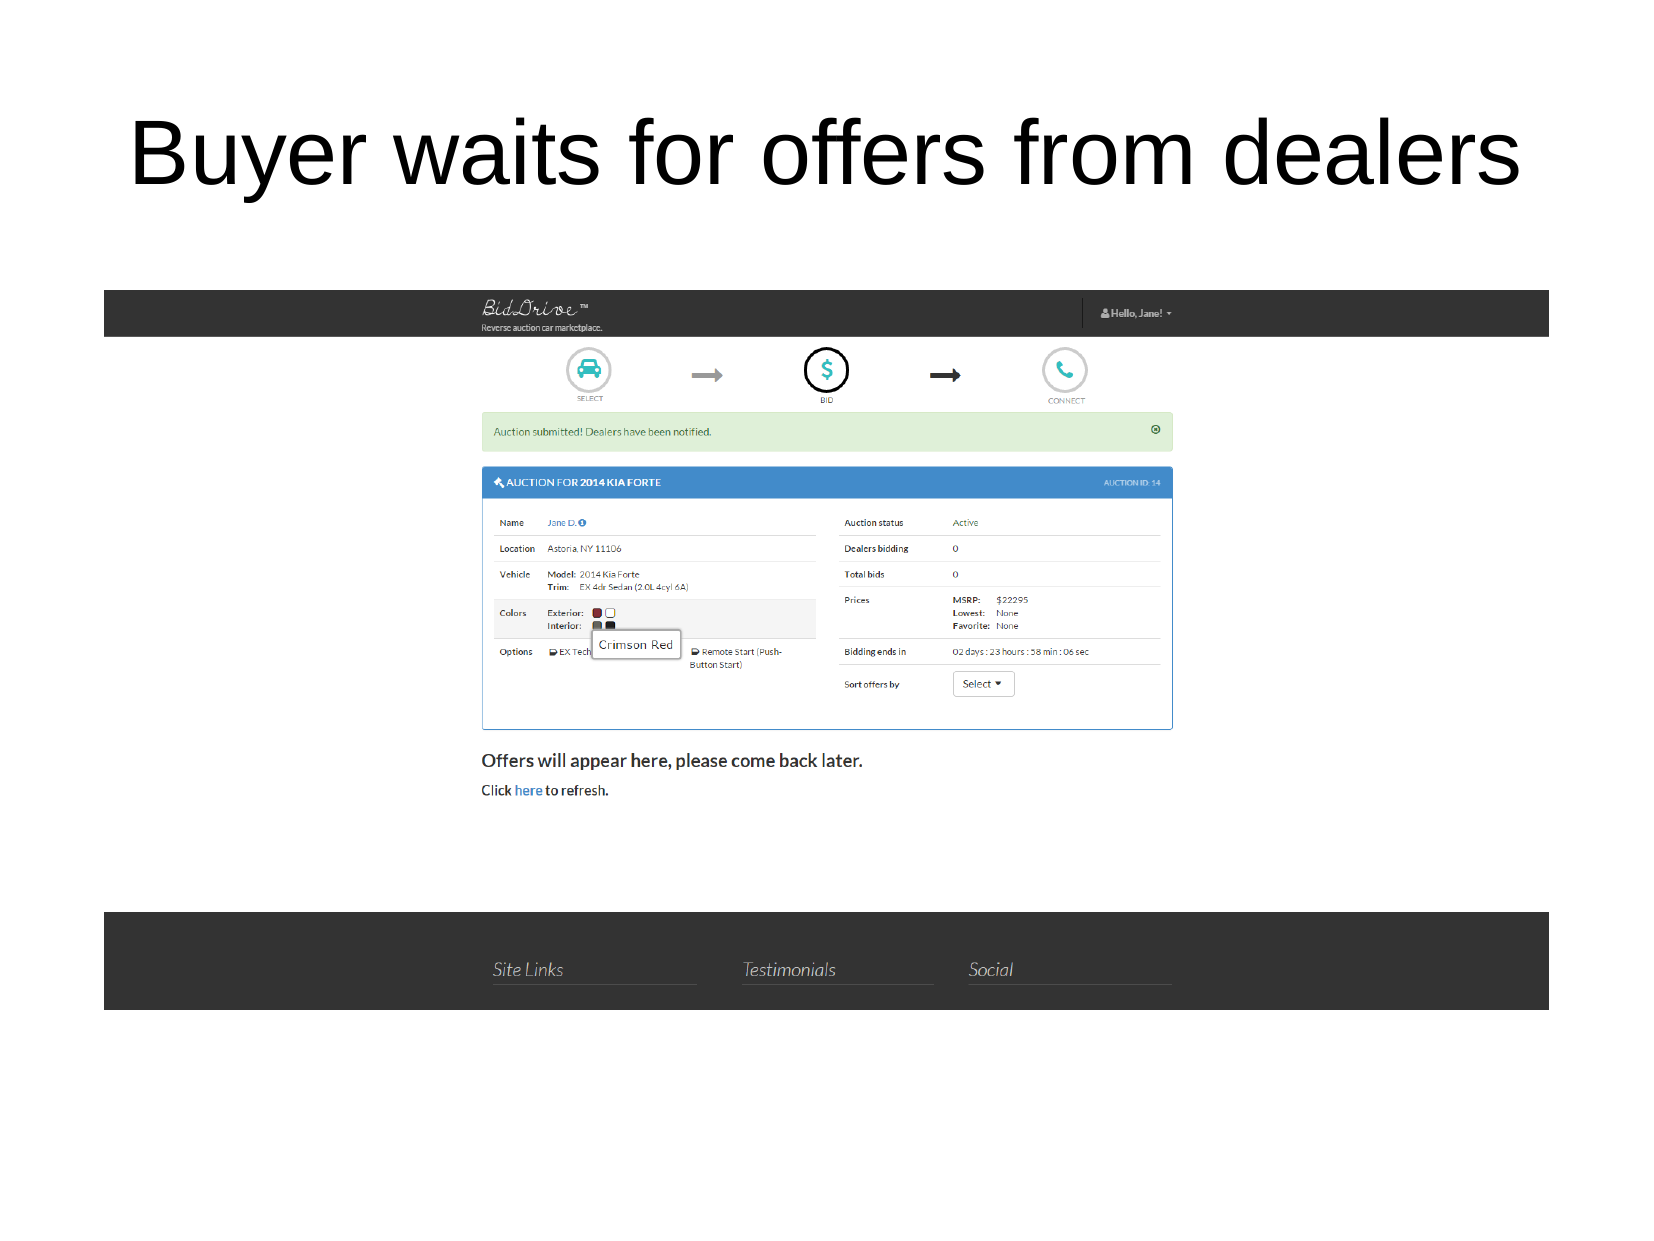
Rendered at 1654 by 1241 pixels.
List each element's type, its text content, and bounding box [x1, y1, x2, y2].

picture [104, 290, 1549, 1010]
title Buyer waits for offers from dealers [82, 49, 1571, 257]
